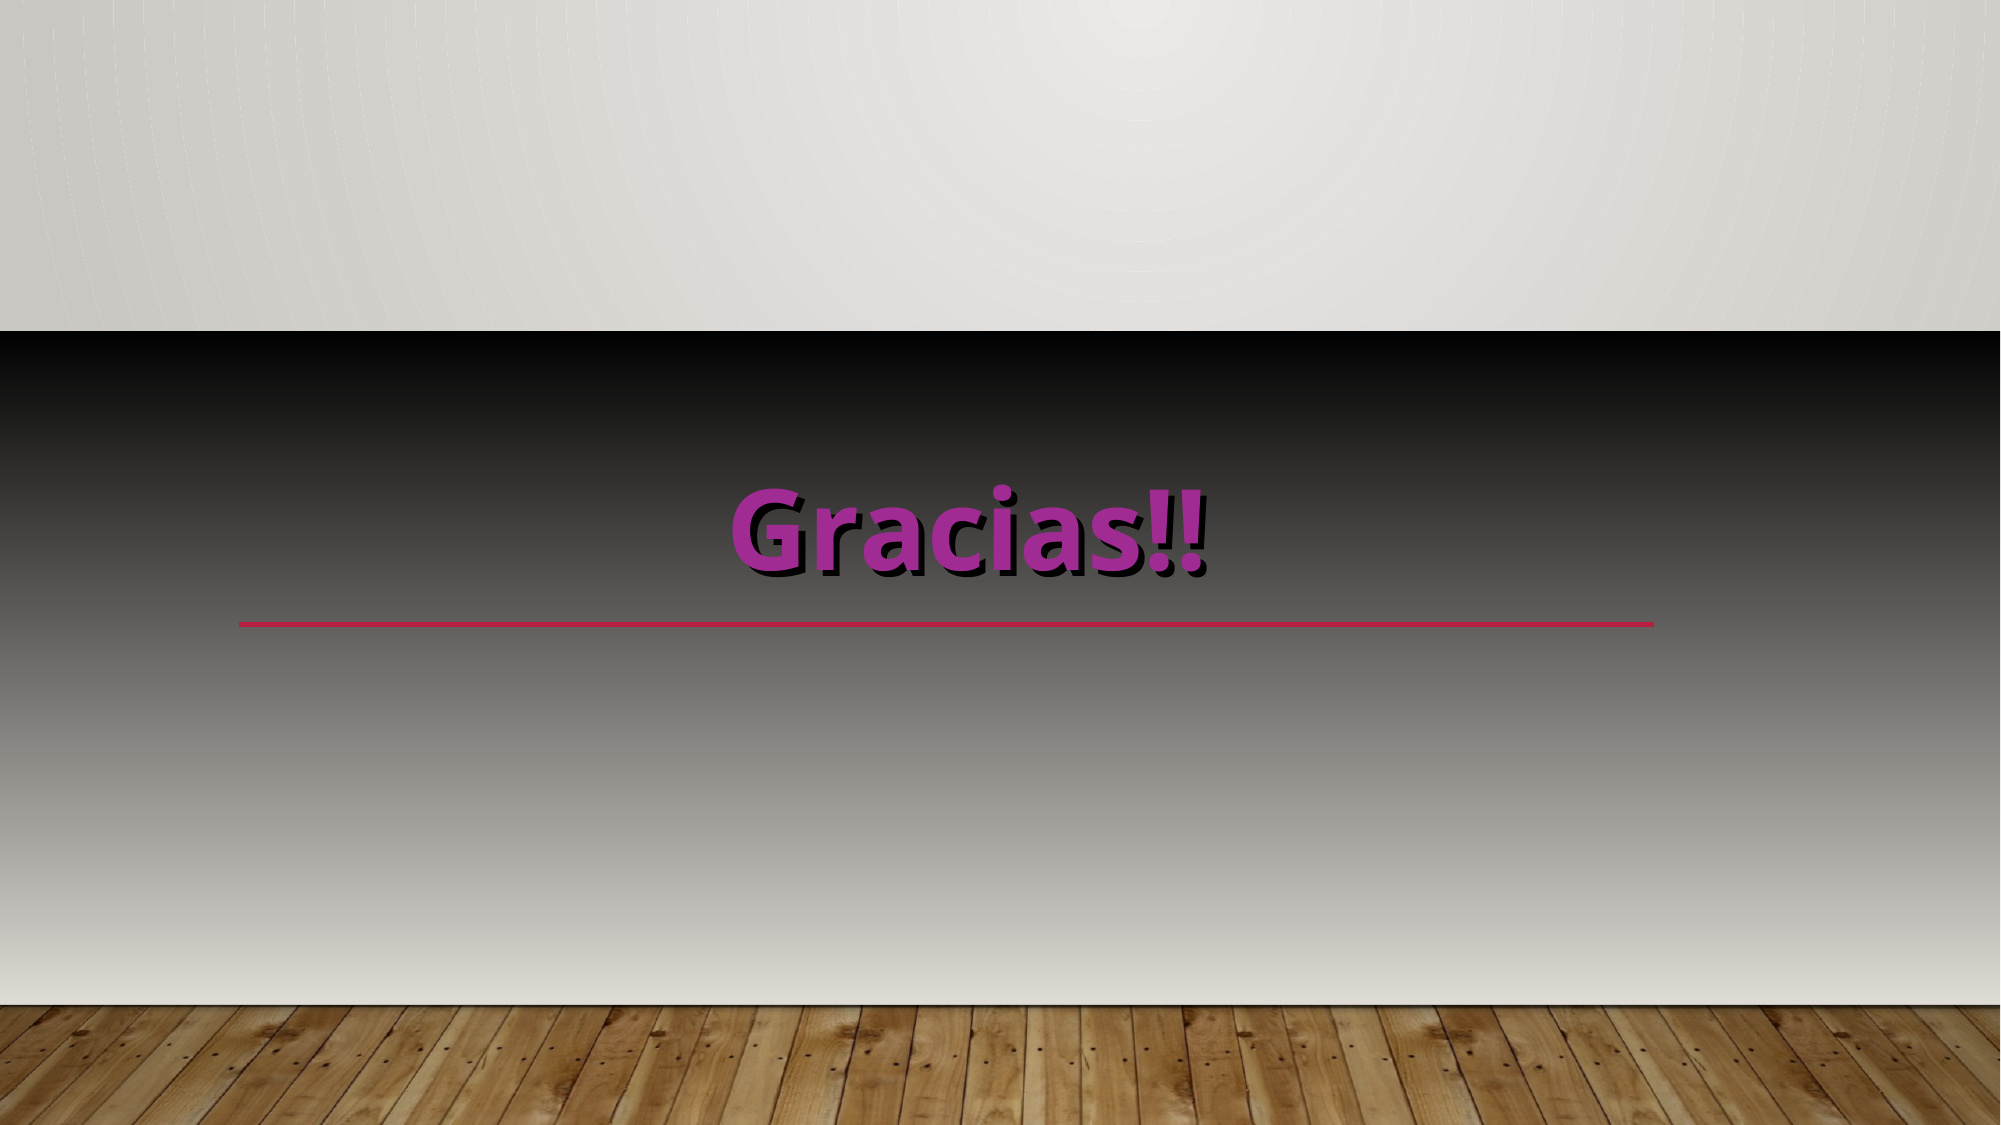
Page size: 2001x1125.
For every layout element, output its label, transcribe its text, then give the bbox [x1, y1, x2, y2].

text_box Gracias!! [687, 450, 1249, 600]
